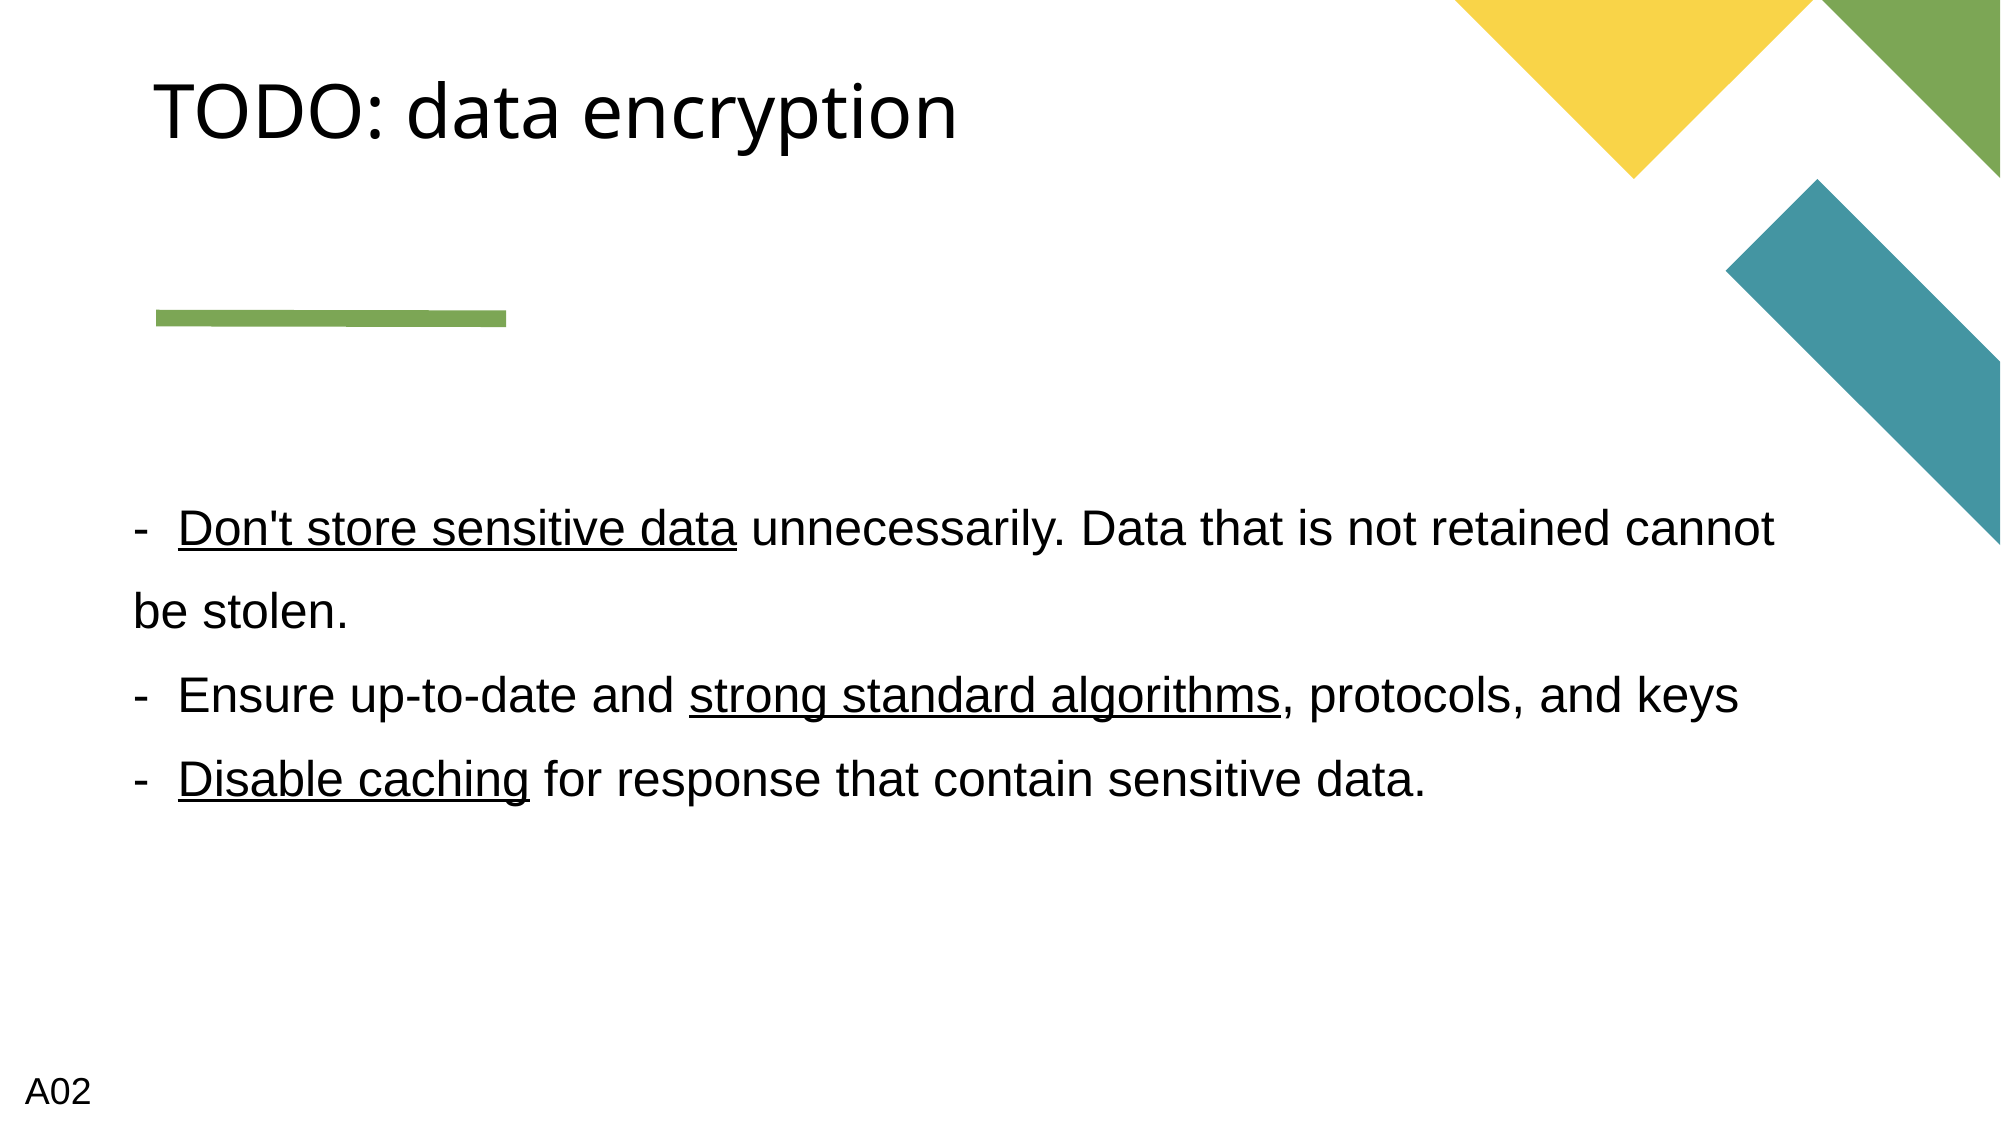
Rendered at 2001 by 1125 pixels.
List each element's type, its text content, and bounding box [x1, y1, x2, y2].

text_box A02 [10, 1062, 107, 1120]
title TODO: data encryption [153, 21, 1536, 197]
text_box - Don't store sensitive data unnecessarily. Data that is not retained cannot be stolen. - Ensure up-to-date and strong standard algorithms, protocols, and keys - Disable caching for response that contain sensitive data. [118, 325, 1815, 898]
